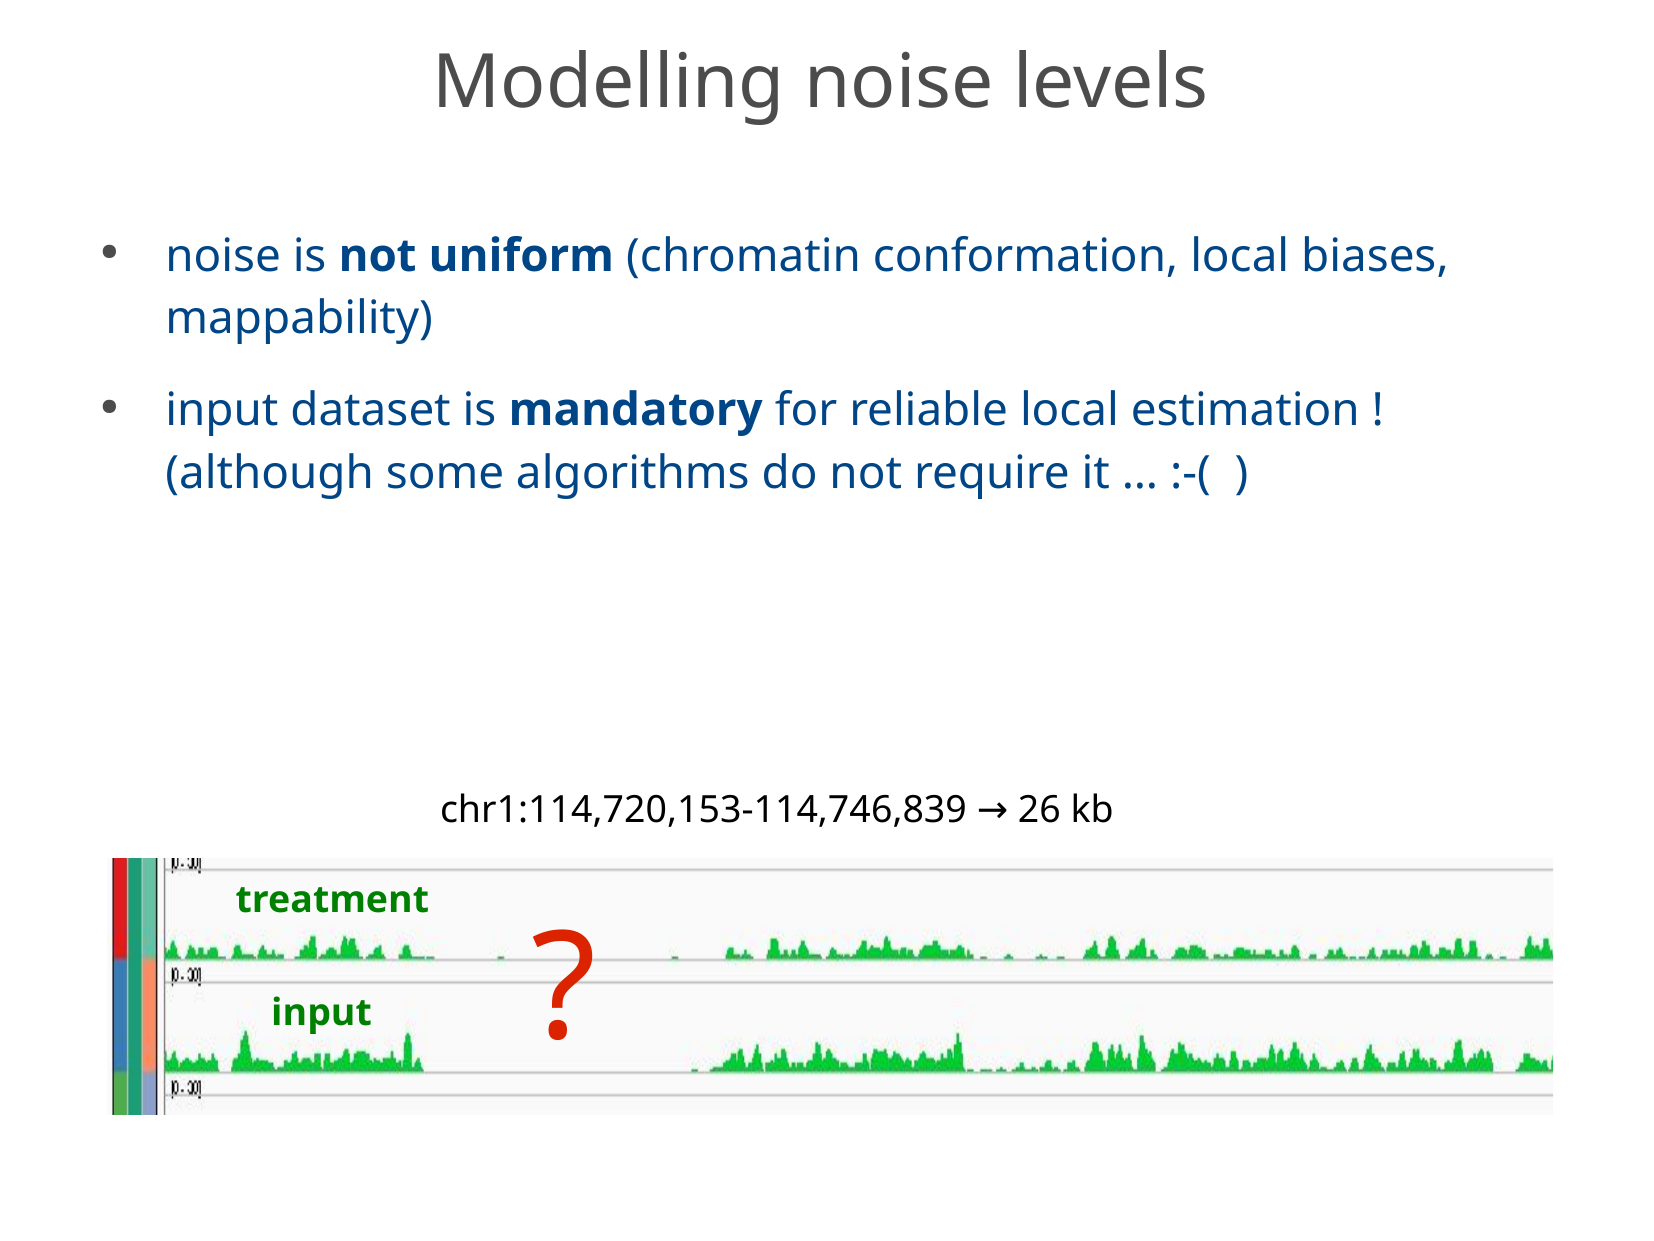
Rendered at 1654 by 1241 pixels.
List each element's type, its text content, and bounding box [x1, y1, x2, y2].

title Modelling noise levels [76, 2, 1565, 154]
picture [107, 858, 1554, 1115]
text_box ? [517, 870, 627, 1061]
text_box chr1:114,720,153-114,746,839 → 26 kb [425, 775, 1267, 841]
text_box treatment [220, 864, 466, 924]
text_box input [256, 978, 397, 1038]
list noise is not uniform (chromatin conformation, local biases, mappability) input dataset is mandatory for reliable local estimation ! (although some algorithms do not require it … :-( ) [82, 222, 1538, 1010]
